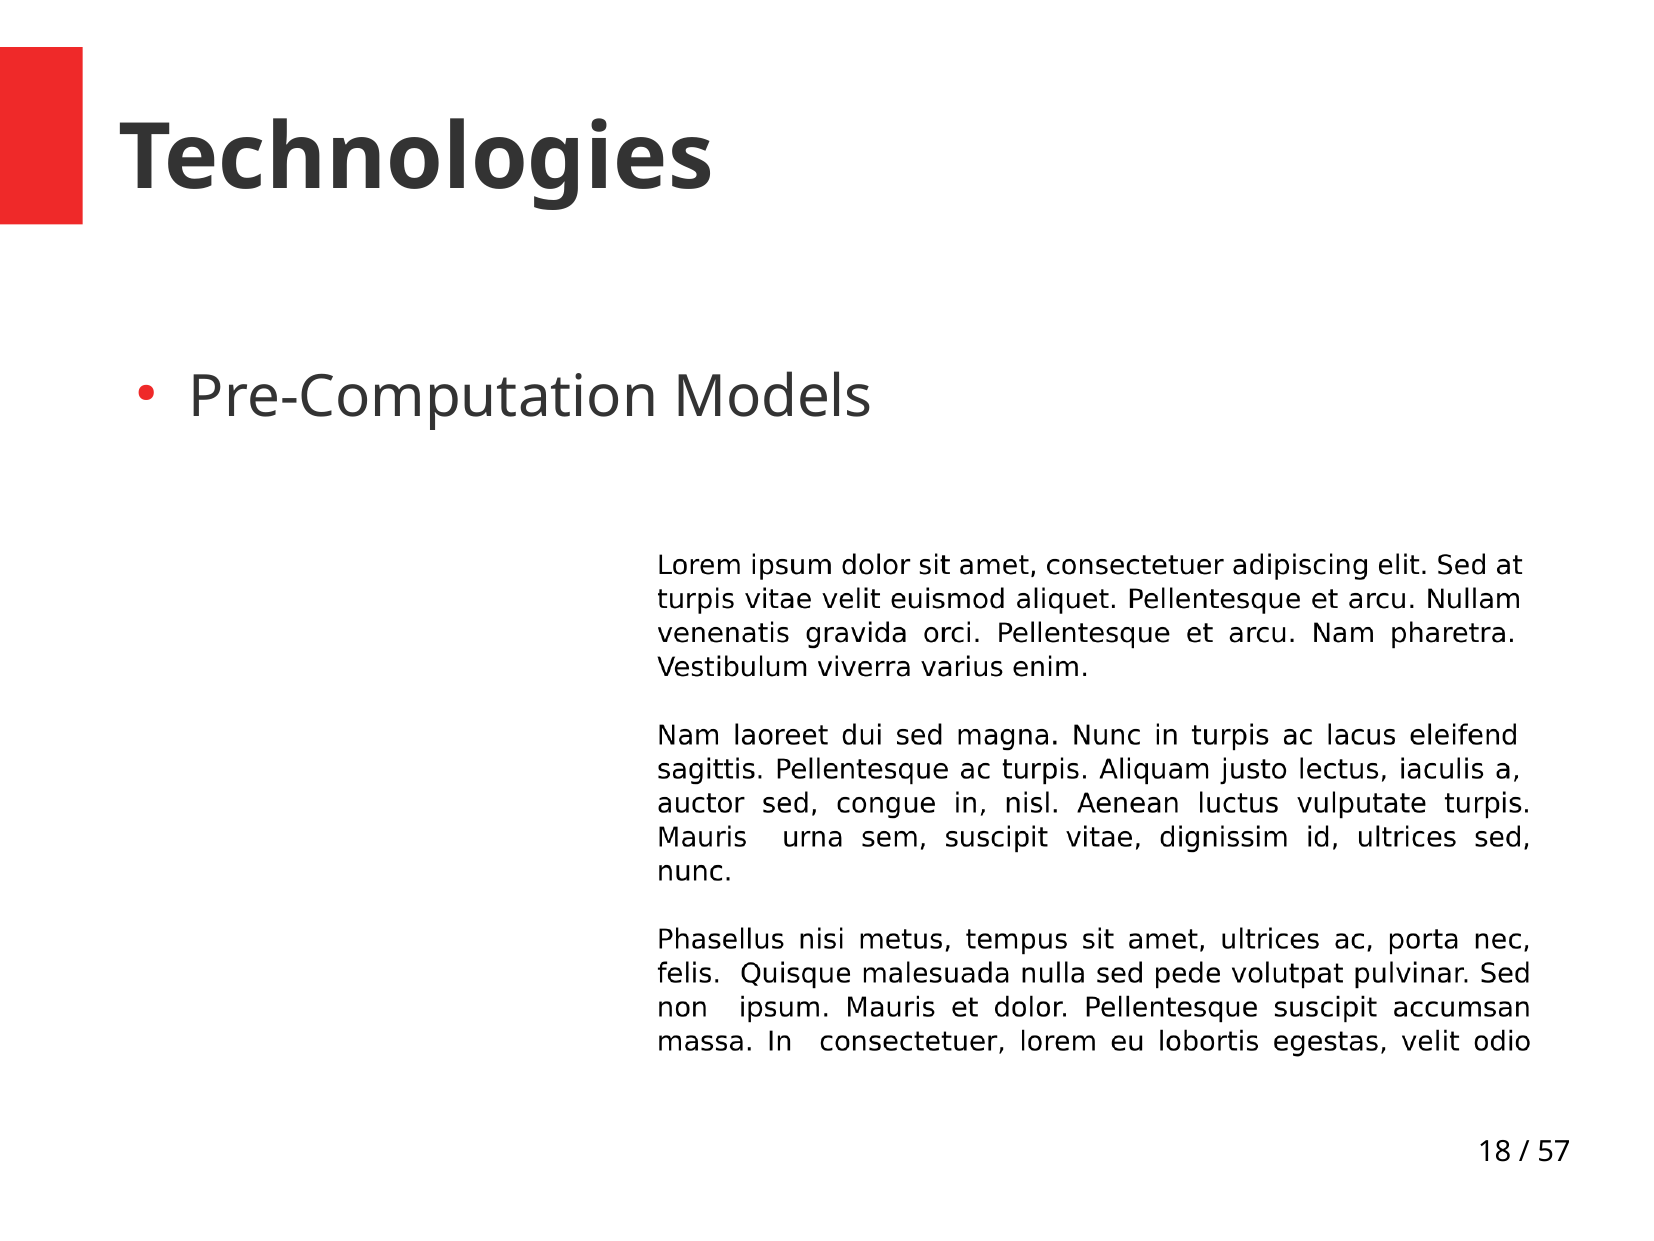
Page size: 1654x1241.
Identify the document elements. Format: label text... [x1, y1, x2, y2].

list Pre-Computation Models [118, 354, 1021, 451]
title Technologies [118, 49, 1571, 257]
picture [640, 521, 1546, 1088]
